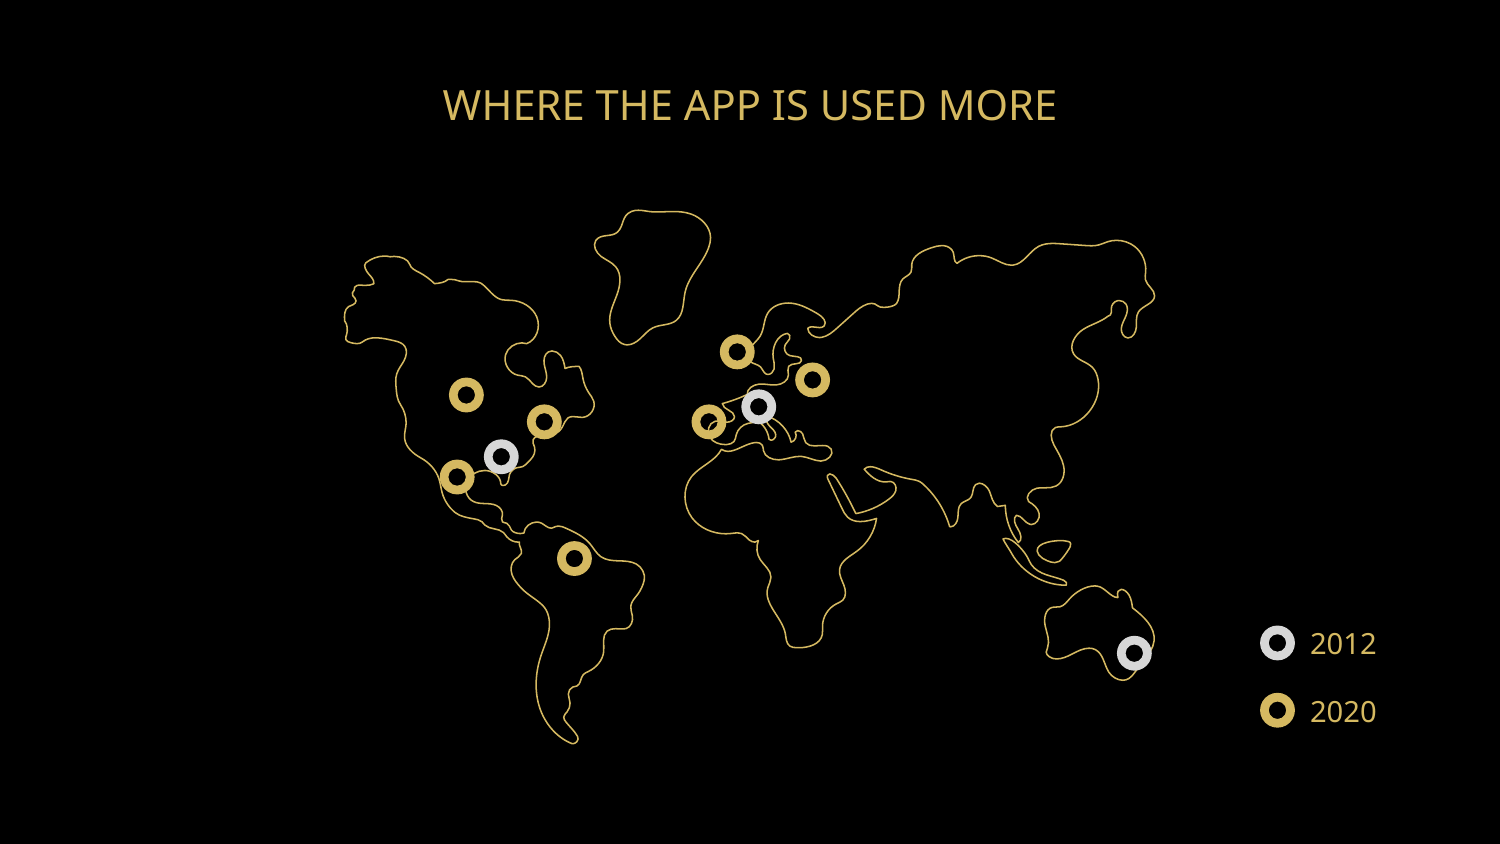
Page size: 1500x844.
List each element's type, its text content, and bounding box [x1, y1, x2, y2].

text_box [526, 404, 562, 440]
text_box [483, 439, 519, 475]
title WHERE THE APP IS USED MORE [348, 60, 1152, 144]
text_box [1260, 692, 1294, 728]
title 2020 [1294, 687, 1424, 734]
text_box [691, 404, 727, 440]
text_box [448, 377, 484, 413]
text_box [1116, 635, 1152, 671]
text_box [1260, 625, 1294, 661]
text_box [741, 389, 777, 425]
text_box [557, 541, 592, 576]
text_box [439, 459, 475, 495]
text_box [795, 362, 831, 398]
title 2012 [1294, 620, 1424, 666]
text_box [719, 334, 755, 370]
